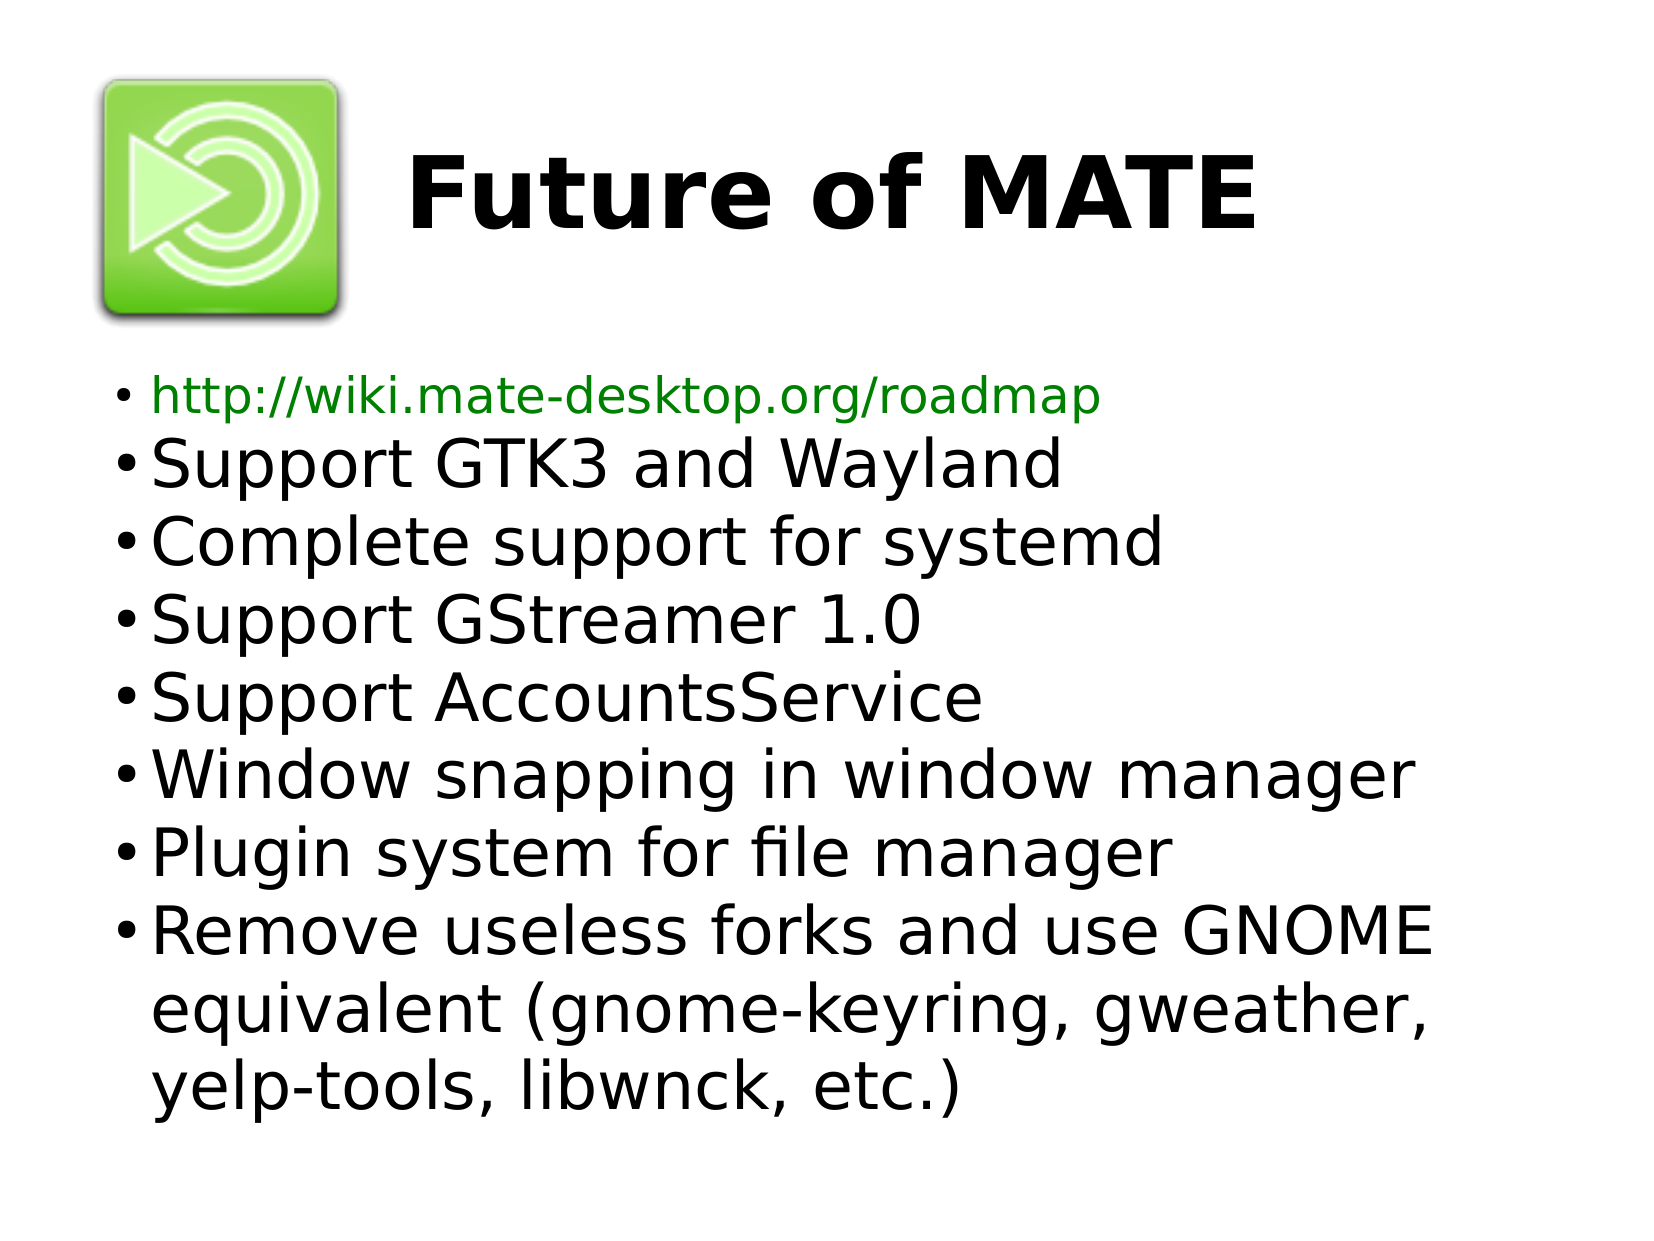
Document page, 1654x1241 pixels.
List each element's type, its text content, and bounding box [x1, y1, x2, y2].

text_box Future of MATE [389, 128, 1465, 260]
text_box http://wiki.mate-desktop.org/roadmap Support GTK3 and Wayland Complete support for systemd Support GStreamer 1.0 Support AccountsService Window snapping in window manager Plugin system for file manager Remove useless forks and use GNOME equivalent (gnome-keyring, gweather, yelp-tools, libwnck, etc.) [100, 360, 1453, 1134]
picture [88, 64, 355, 331]
